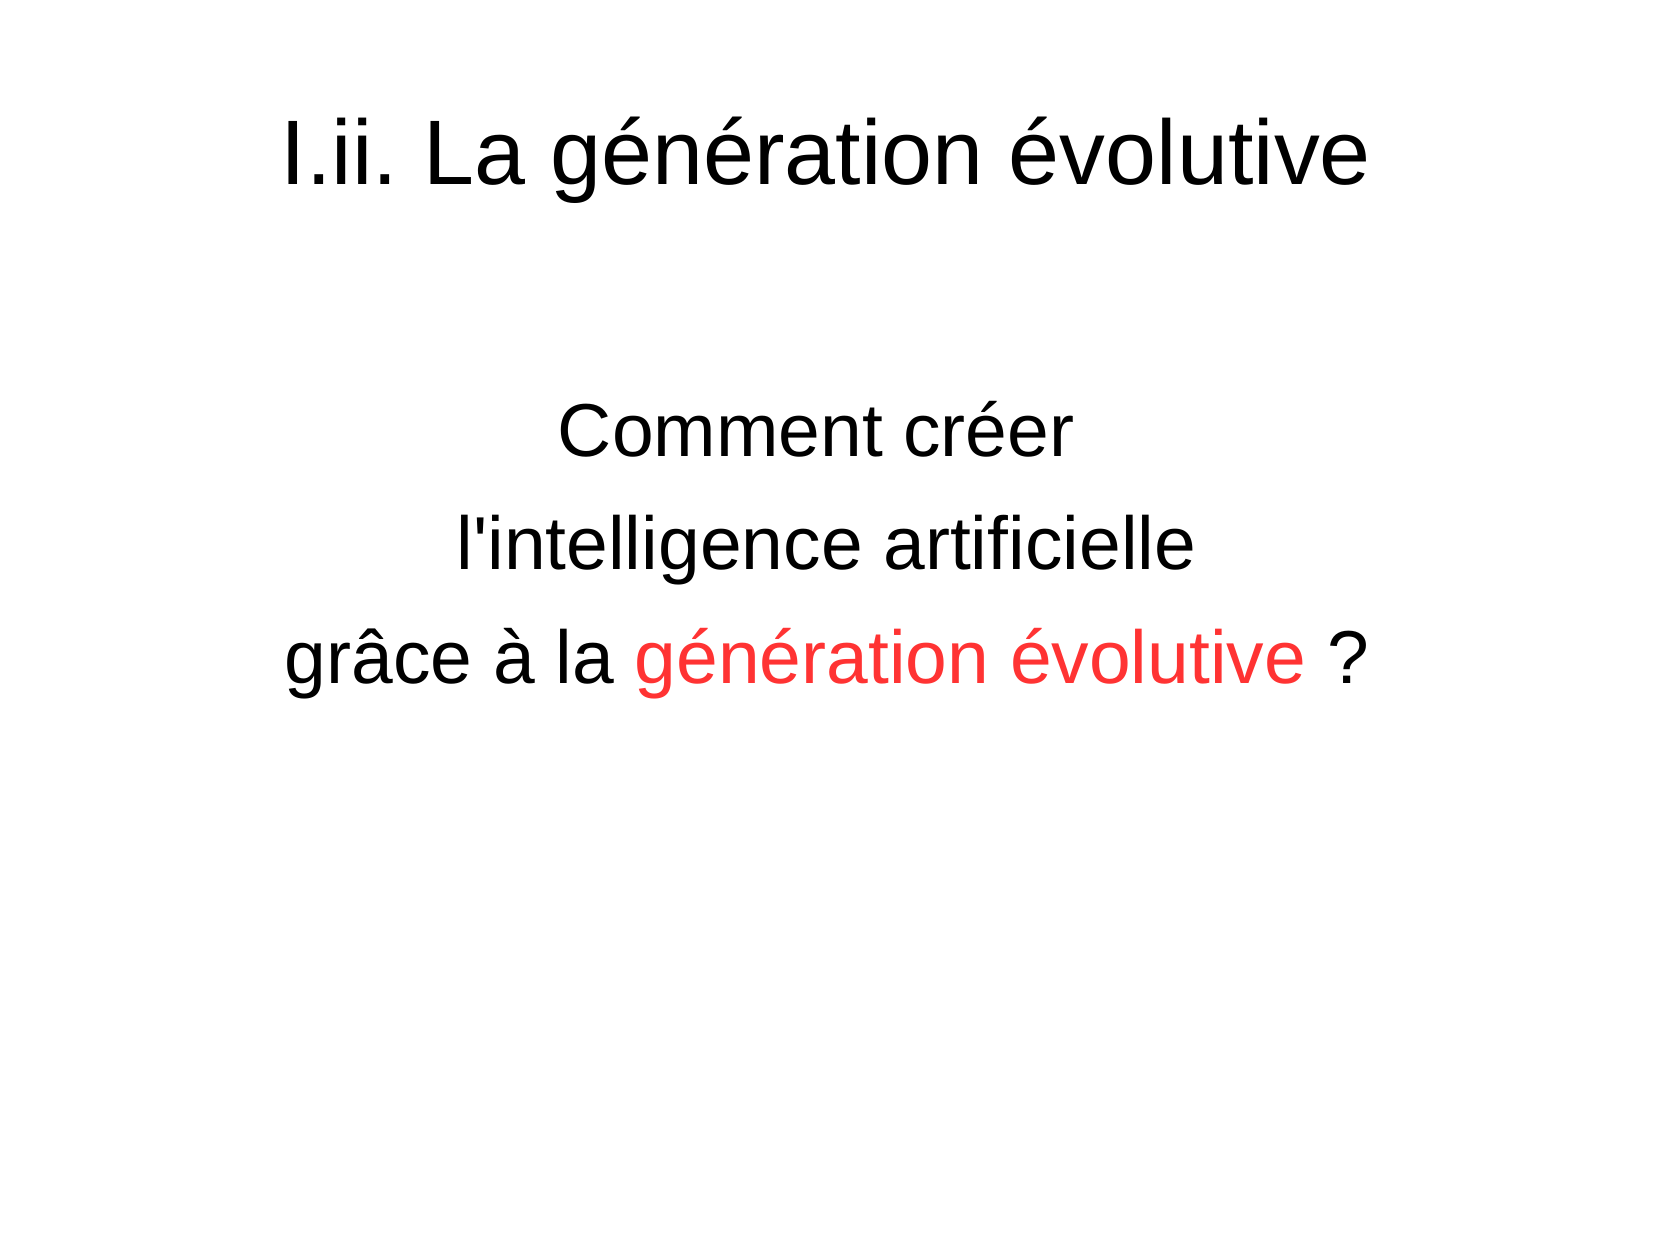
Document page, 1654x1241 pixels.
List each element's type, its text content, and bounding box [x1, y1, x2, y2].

title I.ii. La génération évolutive [82, 49, 1571, 257]
list Comment créer l'intelligence artificielle grâce à la génération évolutive ? [82, 372, 1571, 715]
